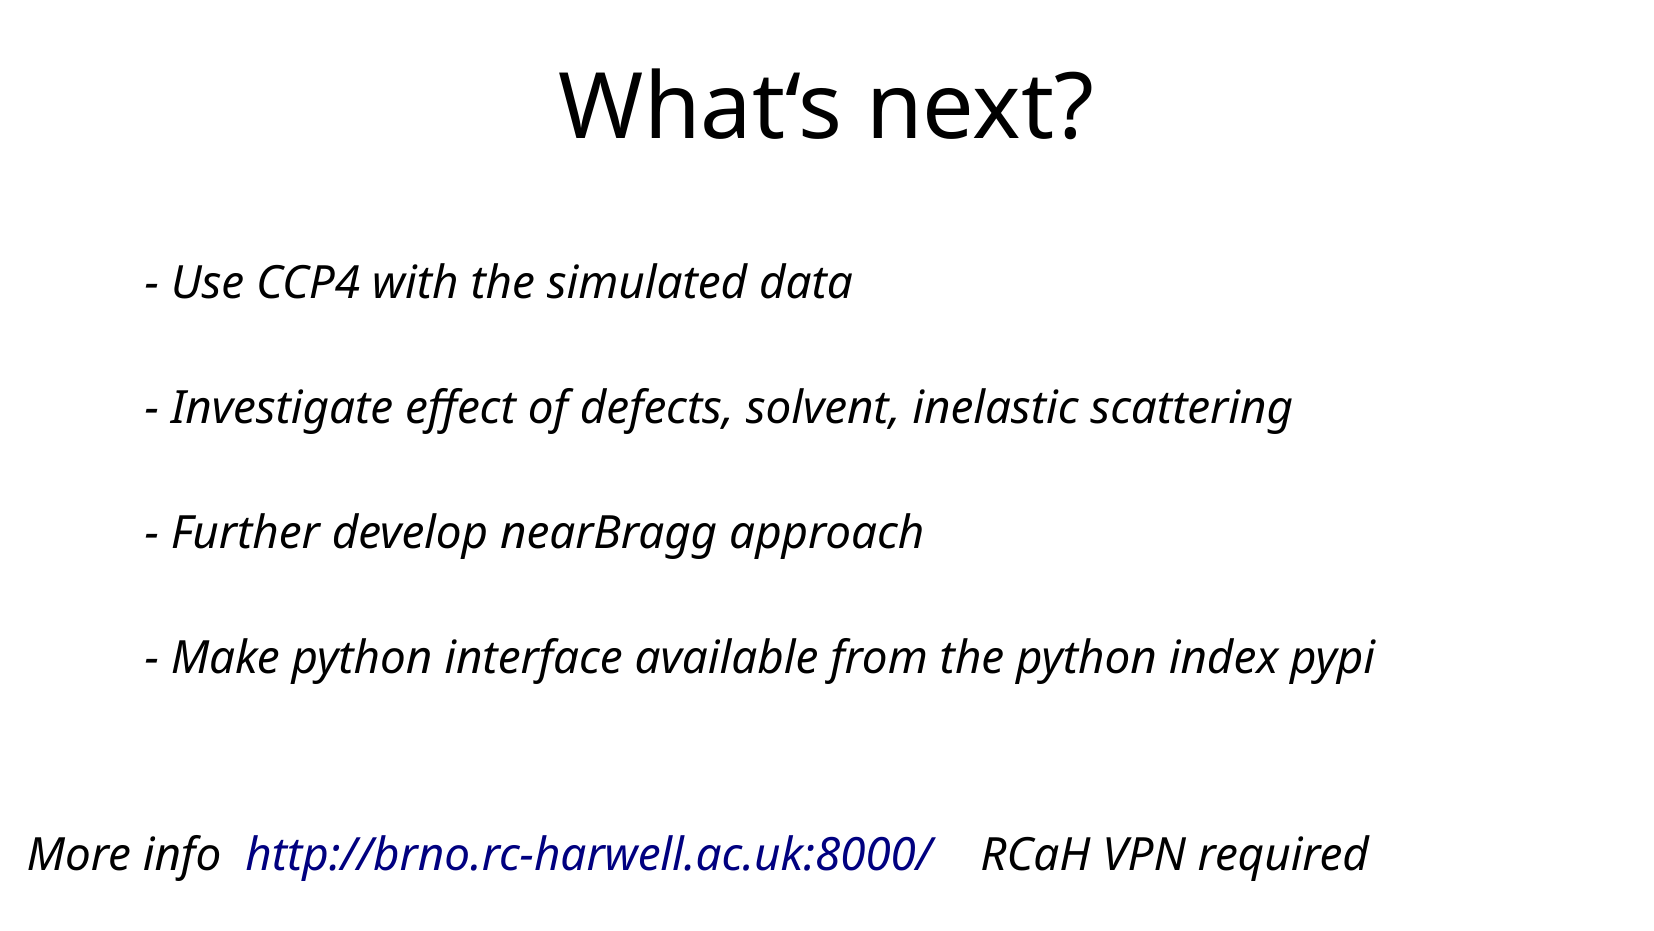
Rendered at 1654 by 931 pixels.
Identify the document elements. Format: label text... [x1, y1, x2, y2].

title More info http://brno.rc-harwell.ac.uk:8000/ RCaH VPN required [26, 790, 1636, 915]
title - Use CCP4 with the simulated data - Investigate effect of defects, solvent, inelastic scattering - Further develop nearBragg approach - Make python interface available from the python index pypi [144, 174, 1565, 762]
title What‘s next? [82, 25, 1571, 181]
